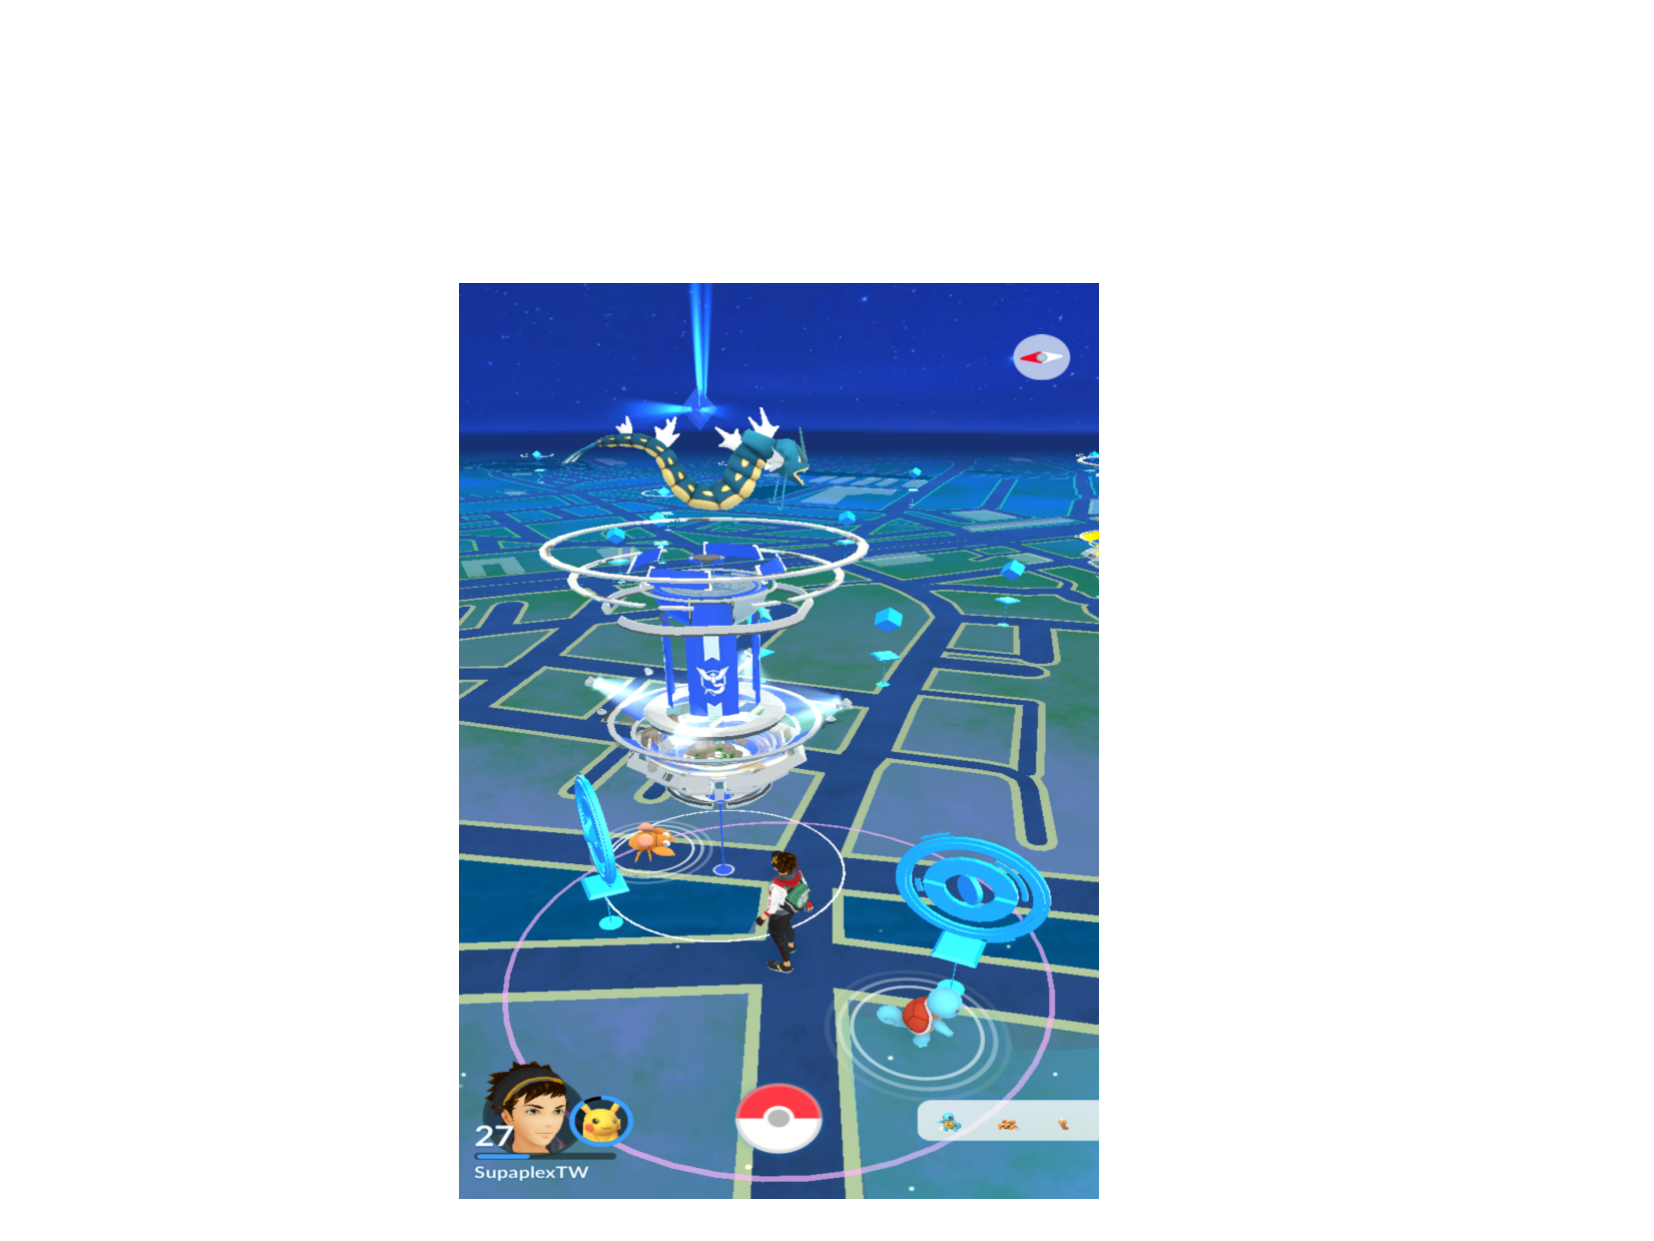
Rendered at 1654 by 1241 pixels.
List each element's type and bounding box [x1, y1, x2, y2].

picture [459, 283, 1099, 1199]
